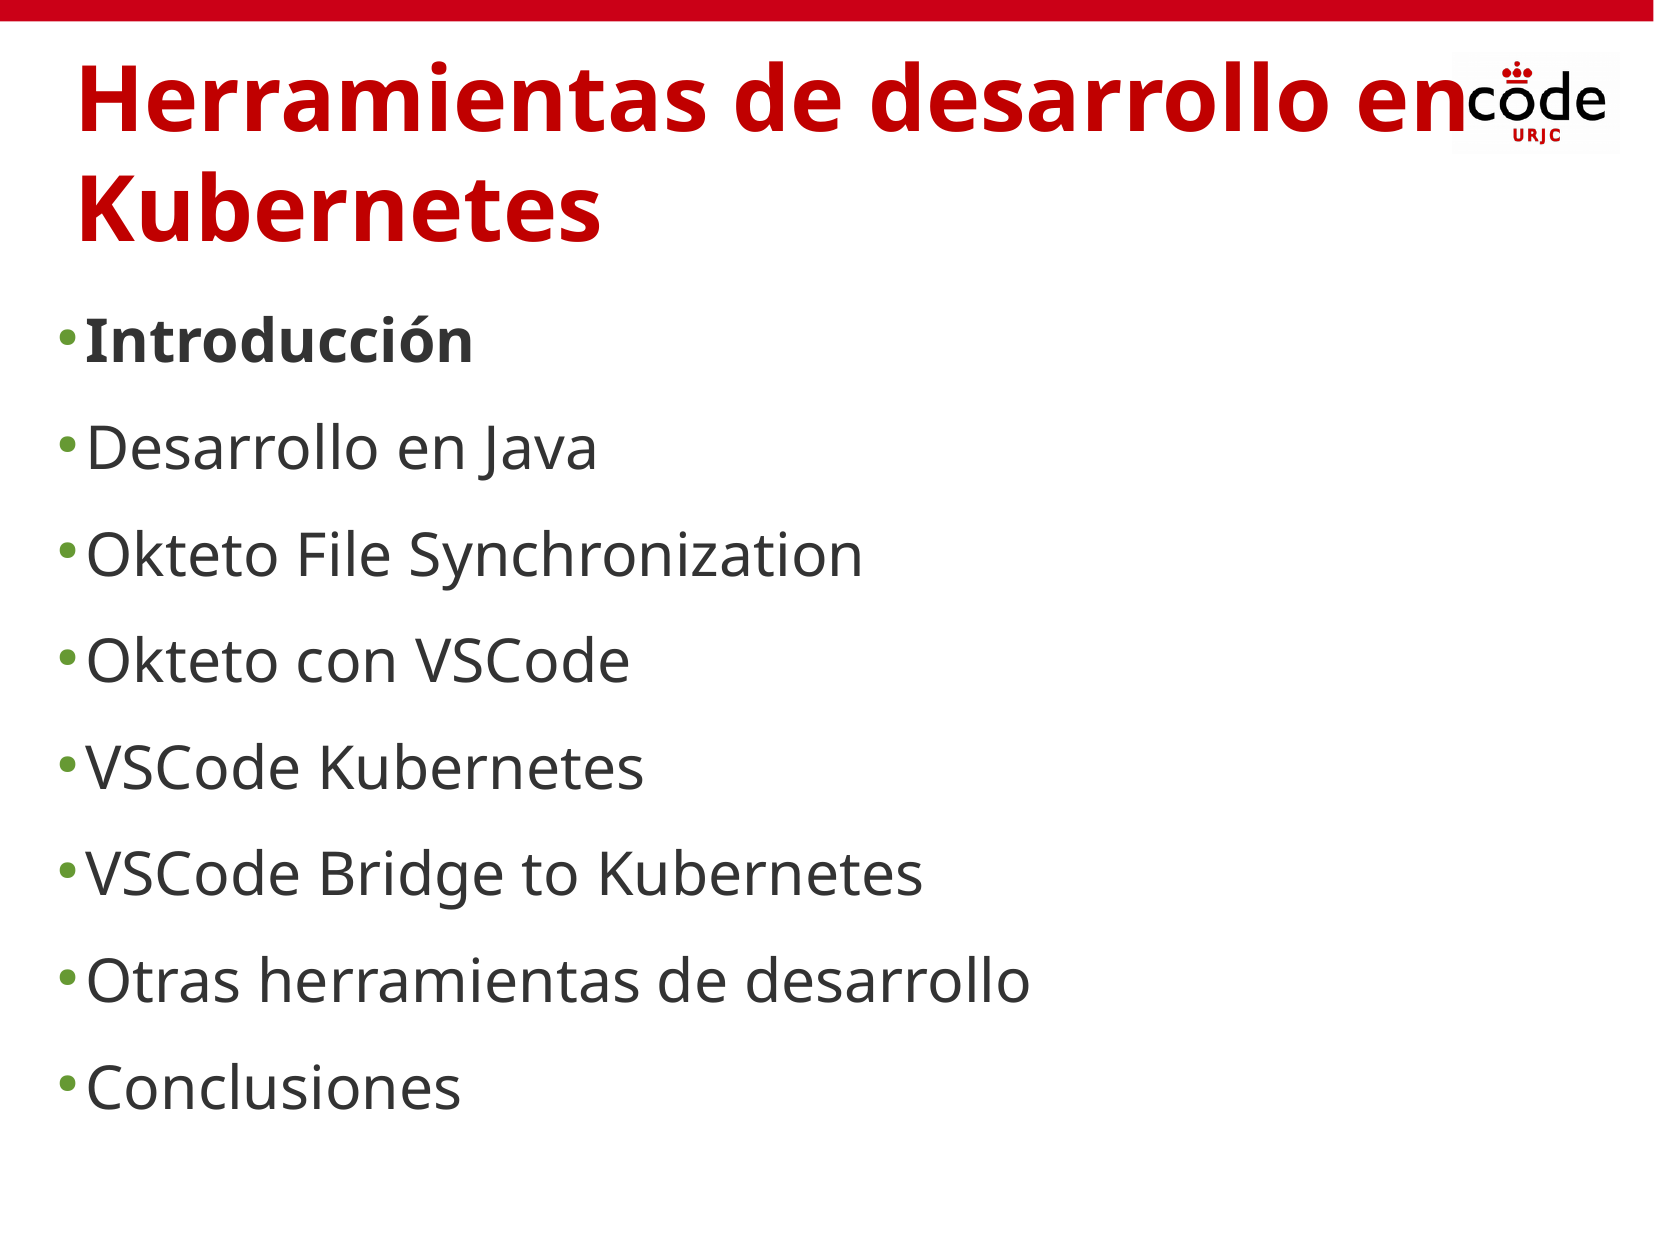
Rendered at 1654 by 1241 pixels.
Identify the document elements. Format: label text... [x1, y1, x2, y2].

list Introducción Desarrollo en Java Okteto File Synchronization Okteto con VSCode VSCode Kubernetes VSCode Bridge to Kubernetes Otras herramientas de desarrollo Conclusiones [56, 297, 1583, 1128]
picture [1452, 52, 1620, 76]
title Herramientas de desarrollo en Kubernetes [59, 76, 1635, 224]
